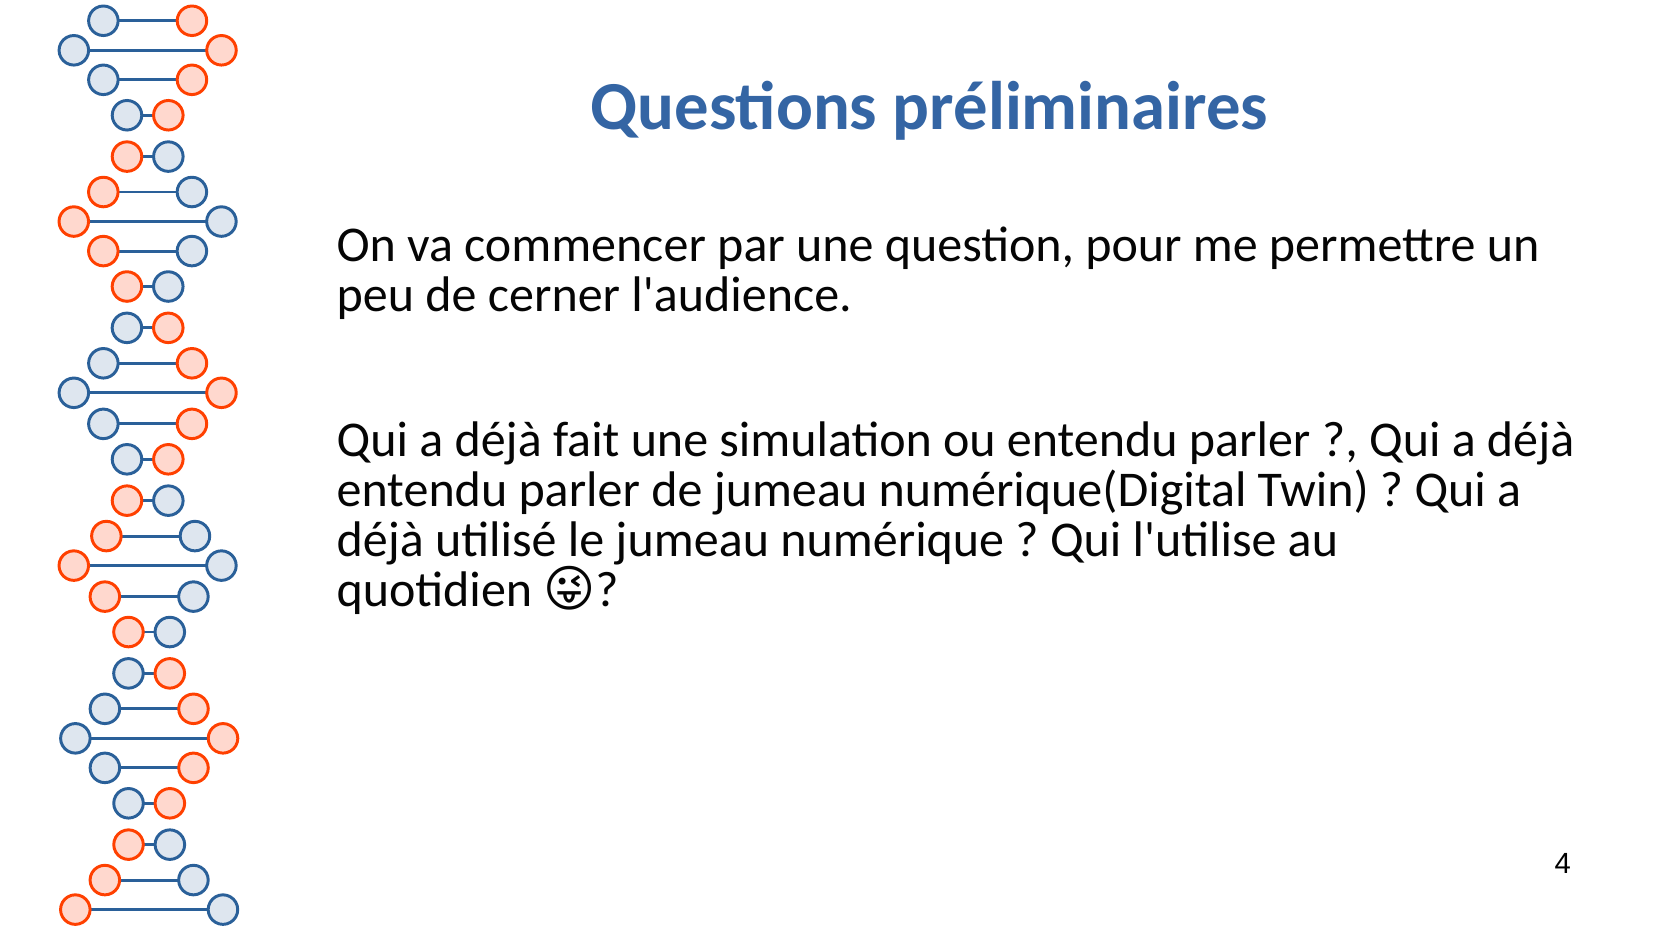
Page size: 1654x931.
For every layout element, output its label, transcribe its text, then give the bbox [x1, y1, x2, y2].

title Questions préliminaires [265, 35, 1595, 189]
list On va commencer par une question, pour me permettre un peu de cerner l'audience. Qui a déjà fait une simulation ou entendu parler ?, Qui a déjà entendu parler de jumeau numérique(Digital Twin) ? Qui a déjà utilisé le jumeau numérique ? Qui l'utilise au quotidien 😜? [265, 224, 1595, 764]
